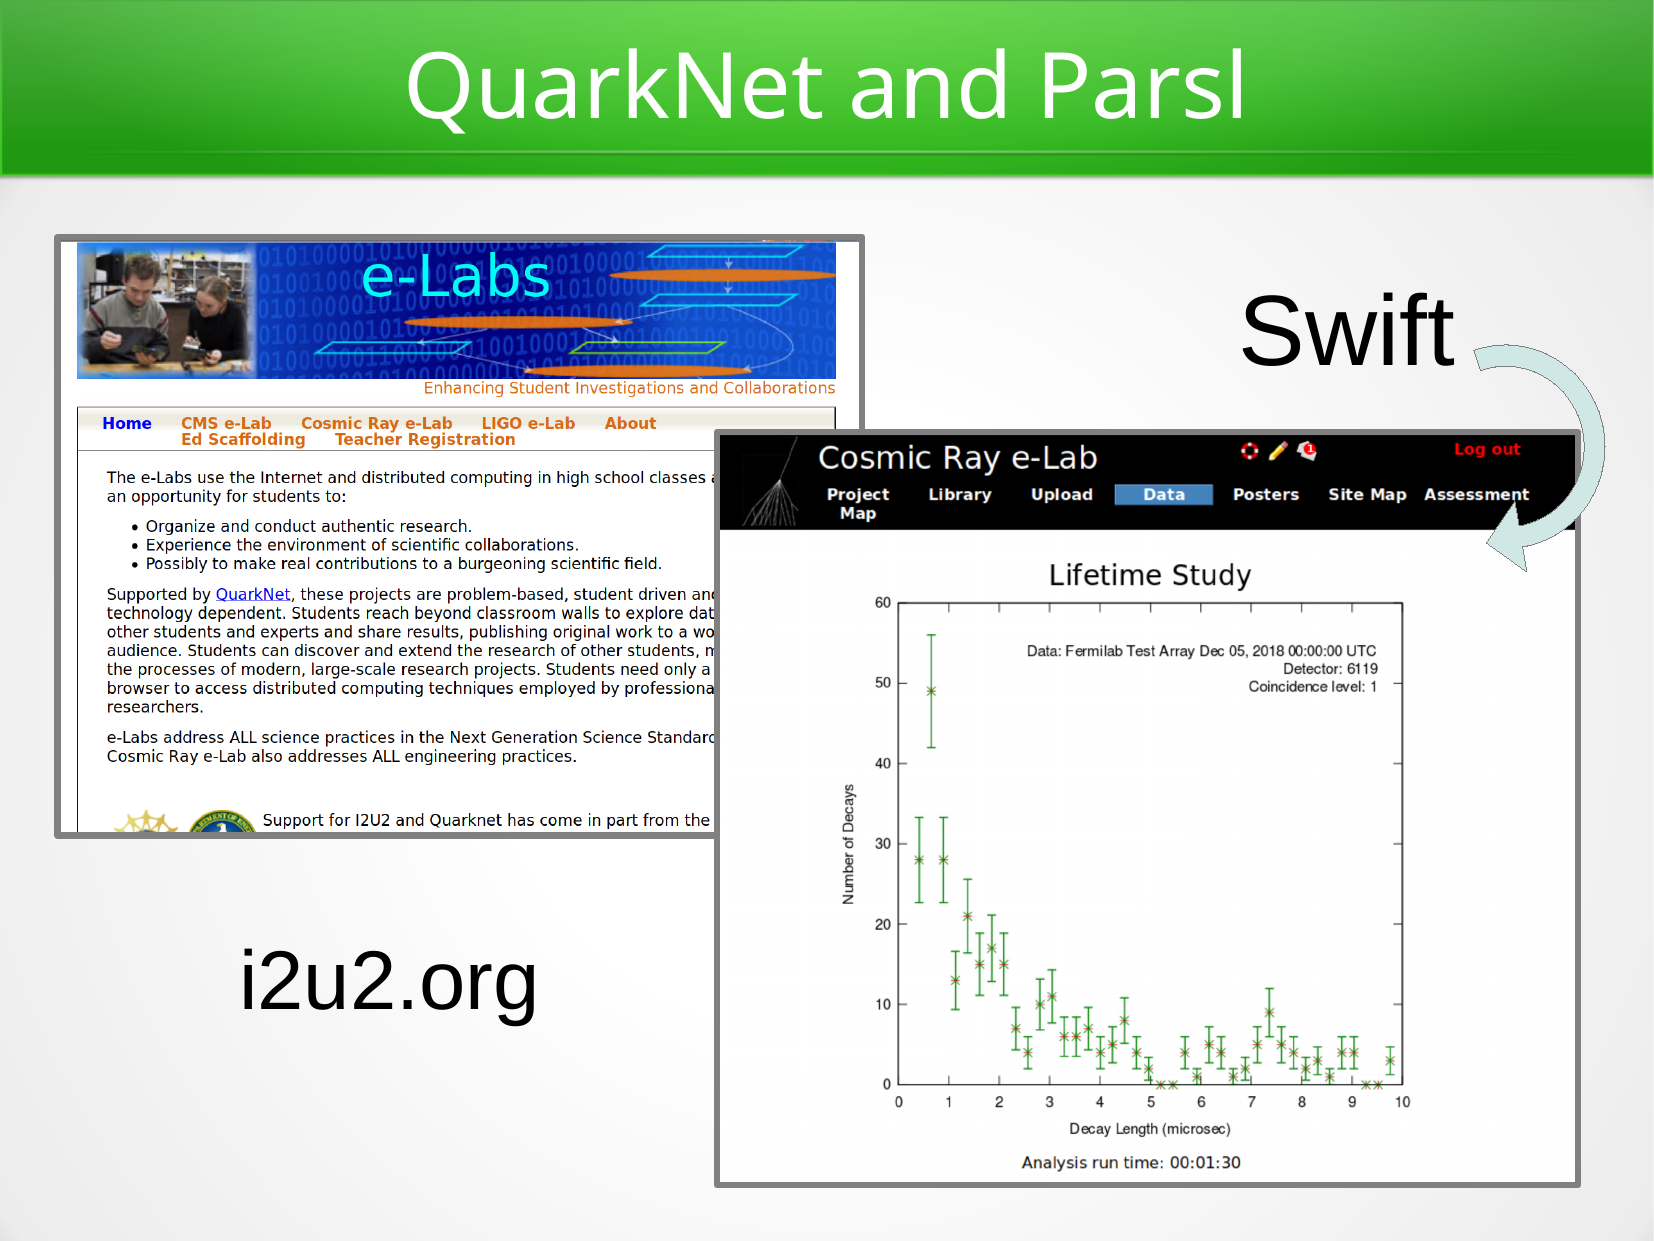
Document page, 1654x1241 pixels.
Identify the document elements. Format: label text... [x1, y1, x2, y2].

text_box [1473, 344, 1606, 572]
text_box Swift [1223, 268, 1471, 395]
text_box i2u2.org [224, 927, 556, 1036]
title QuarkNet and Parsl [82, 11, 1571, 154]
picture [0, 0, 1654, 1241]
